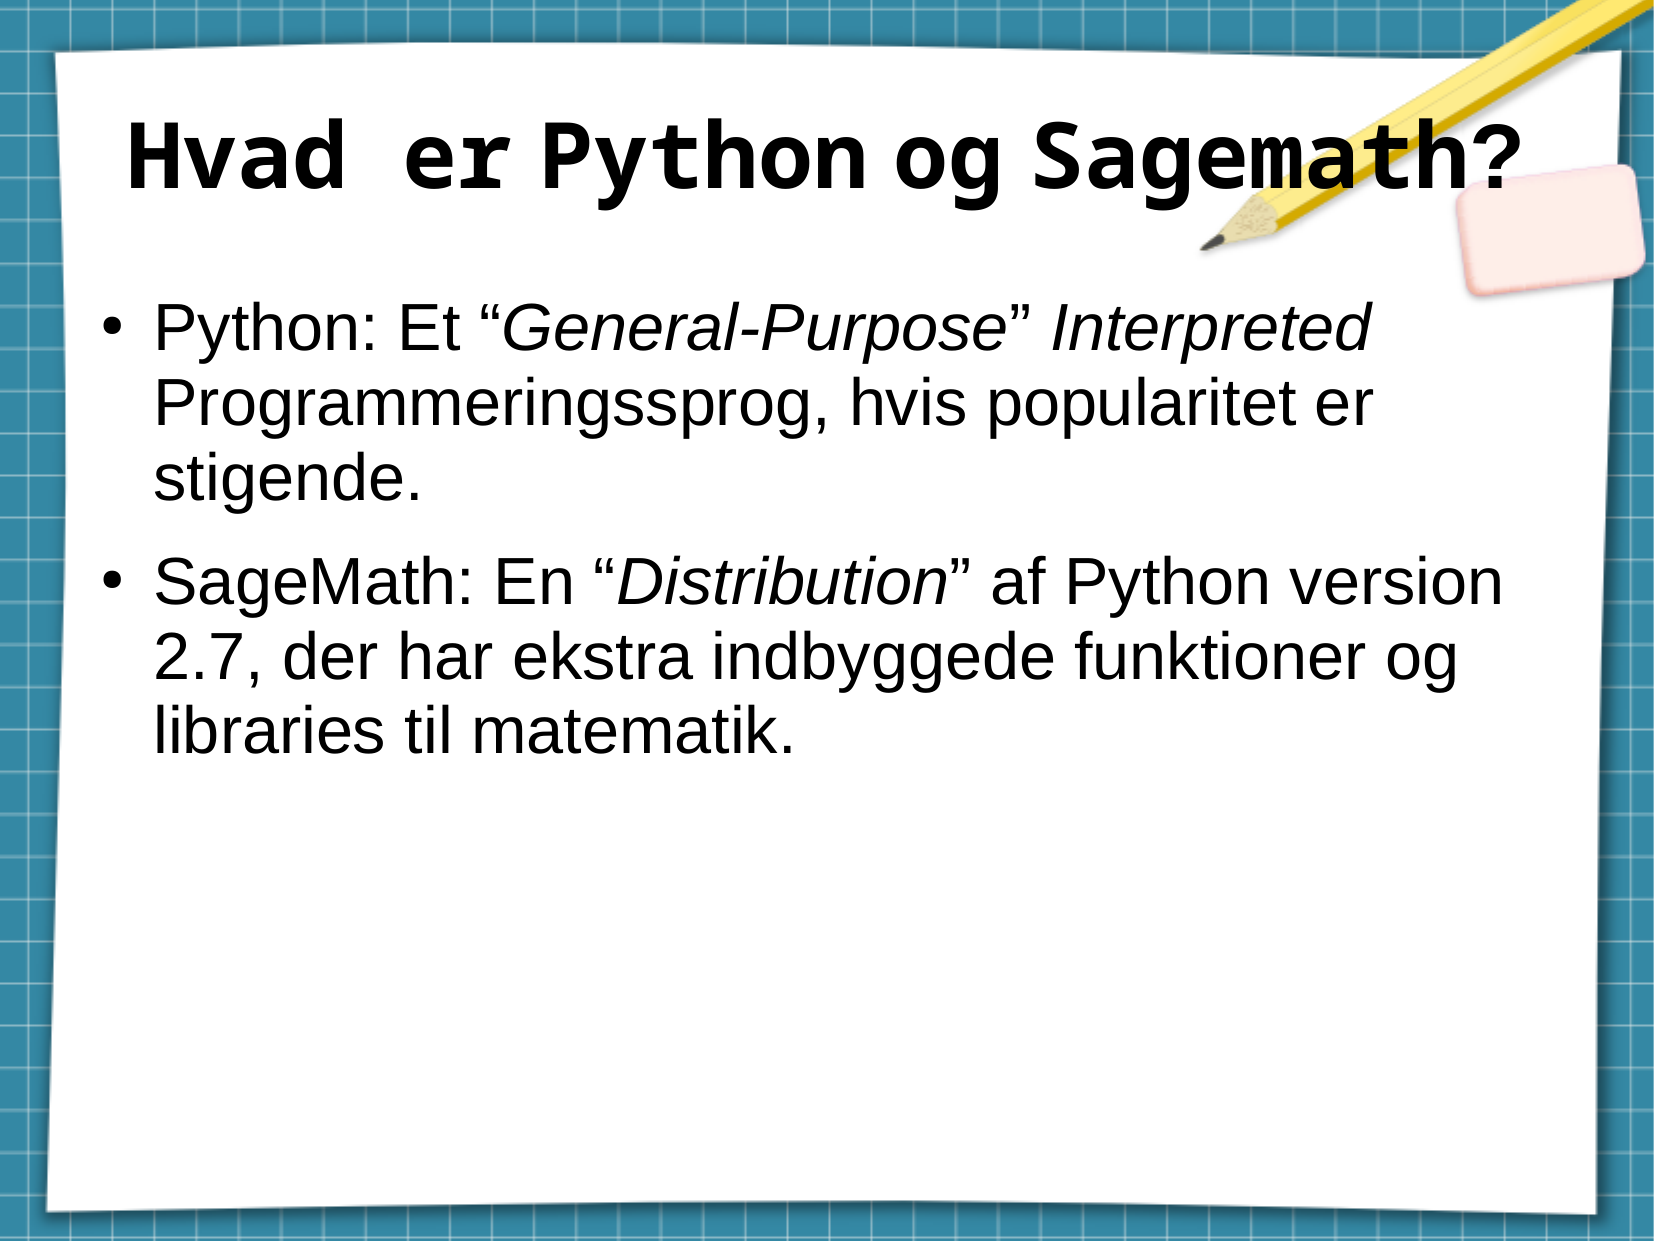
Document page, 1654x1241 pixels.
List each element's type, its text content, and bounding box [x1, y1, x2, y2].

title Hvad er Python og Sagemath? [82, 49, 1571, 257]
picture [0, 0, 1654, 1241]
list Python: Et “General-Purpose” Interpreted Programmeringssprog, hvis popularitet er stigende. SageMath: En “Distribution” af Python version 2.7, der har ekstra indbyggede funktioner og libraries til matematik. [82, 290, 1571, 1010]
